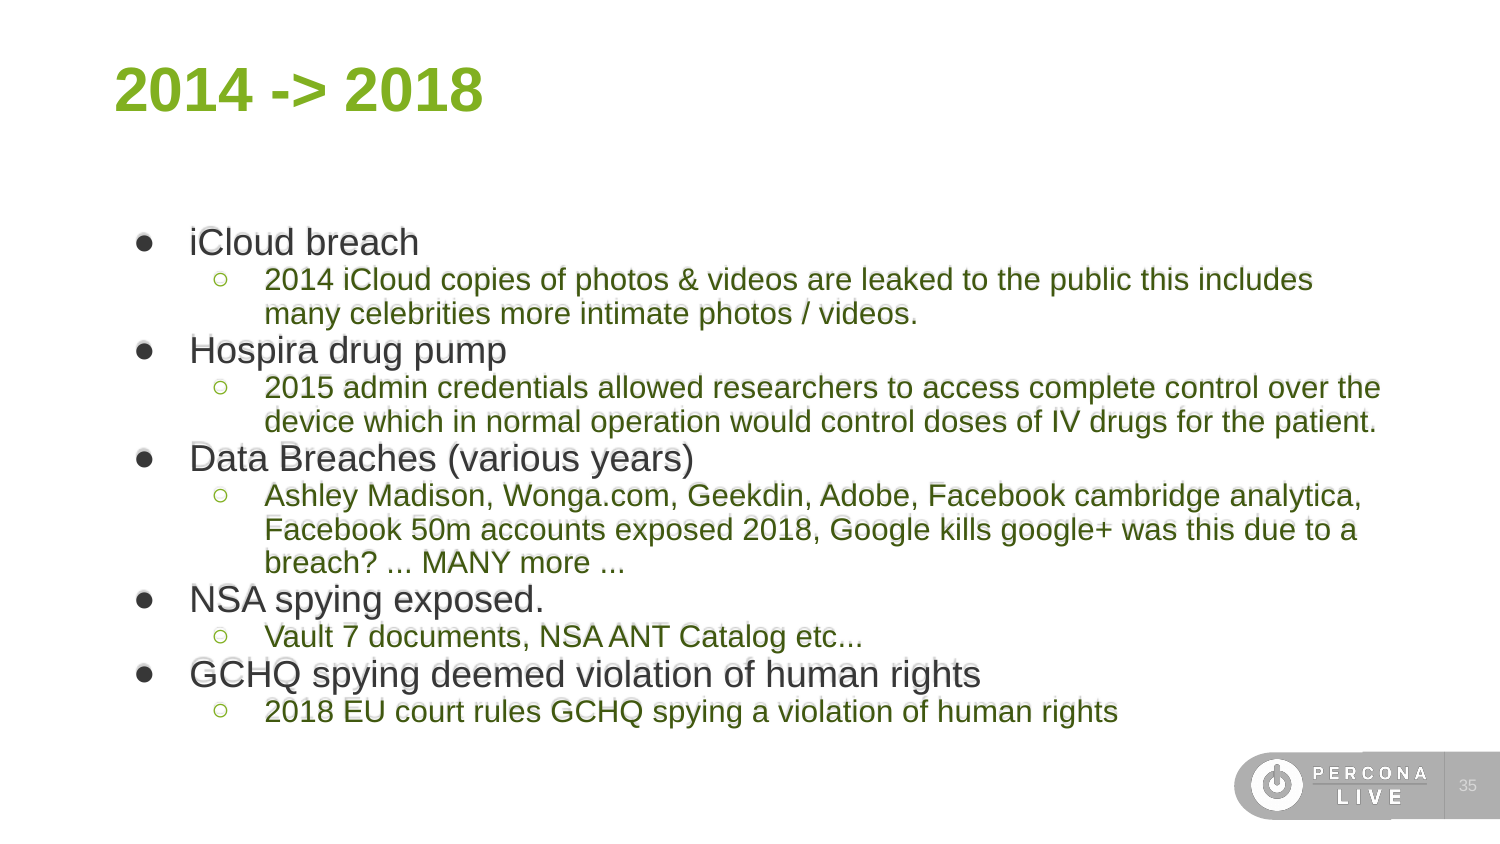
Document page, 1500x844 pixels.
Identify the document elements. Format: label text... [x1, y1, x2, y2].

title 2014 -> 2018 [103, 6, 1397, 176]
picture [1251, 759, 1427, 811]
list iCloud breach 2014 iCloud copies of photos & videos are leaked to the public this includes many celebrities more intimate photos / videos. Hospira drug pump 2015 admin credentials allowed researchers to access complete control over the device which in normal operation would control doses of IV drugs for the patient. Data Breaches (various years) Ashley Madison, Wonga.com, Geekdin, Adobe, Facebook cambridge analytica, Facebook 50m accounts exposed 2018, Google kills google+ was this due to a breach? ... MANY more ... NSA spying exposed. Vault 7 documents, NSA ANT Catalog etc... GCHQ spying deemed violation of human rights 2018 EU court rules GCHQ spying a violation of human rights [103, 217, 1397, 732]
